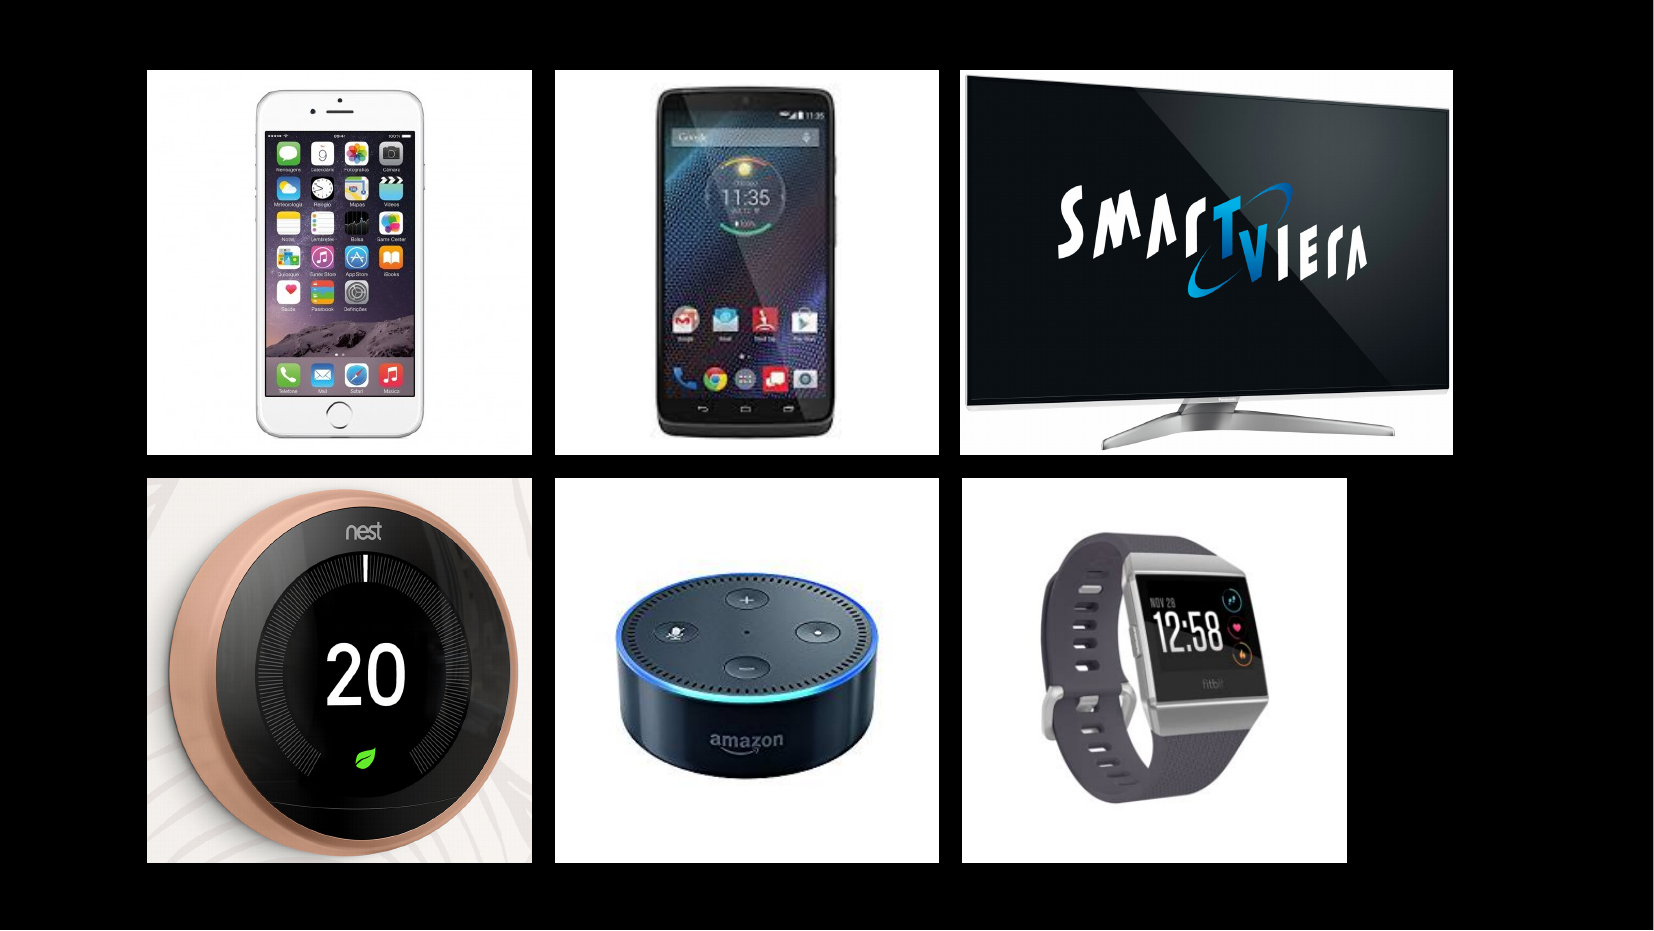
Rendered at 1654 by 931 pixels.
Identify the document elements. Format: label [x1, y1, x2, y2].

picture [960, 70, 1453, 455]
picture [147, 478, 532, 863]
picture [555, 70, 939, 455]
picture [962, 478, 1347, 863]
picture [147, 70, 532, 455]
picture [555, 478, 939, 863]
